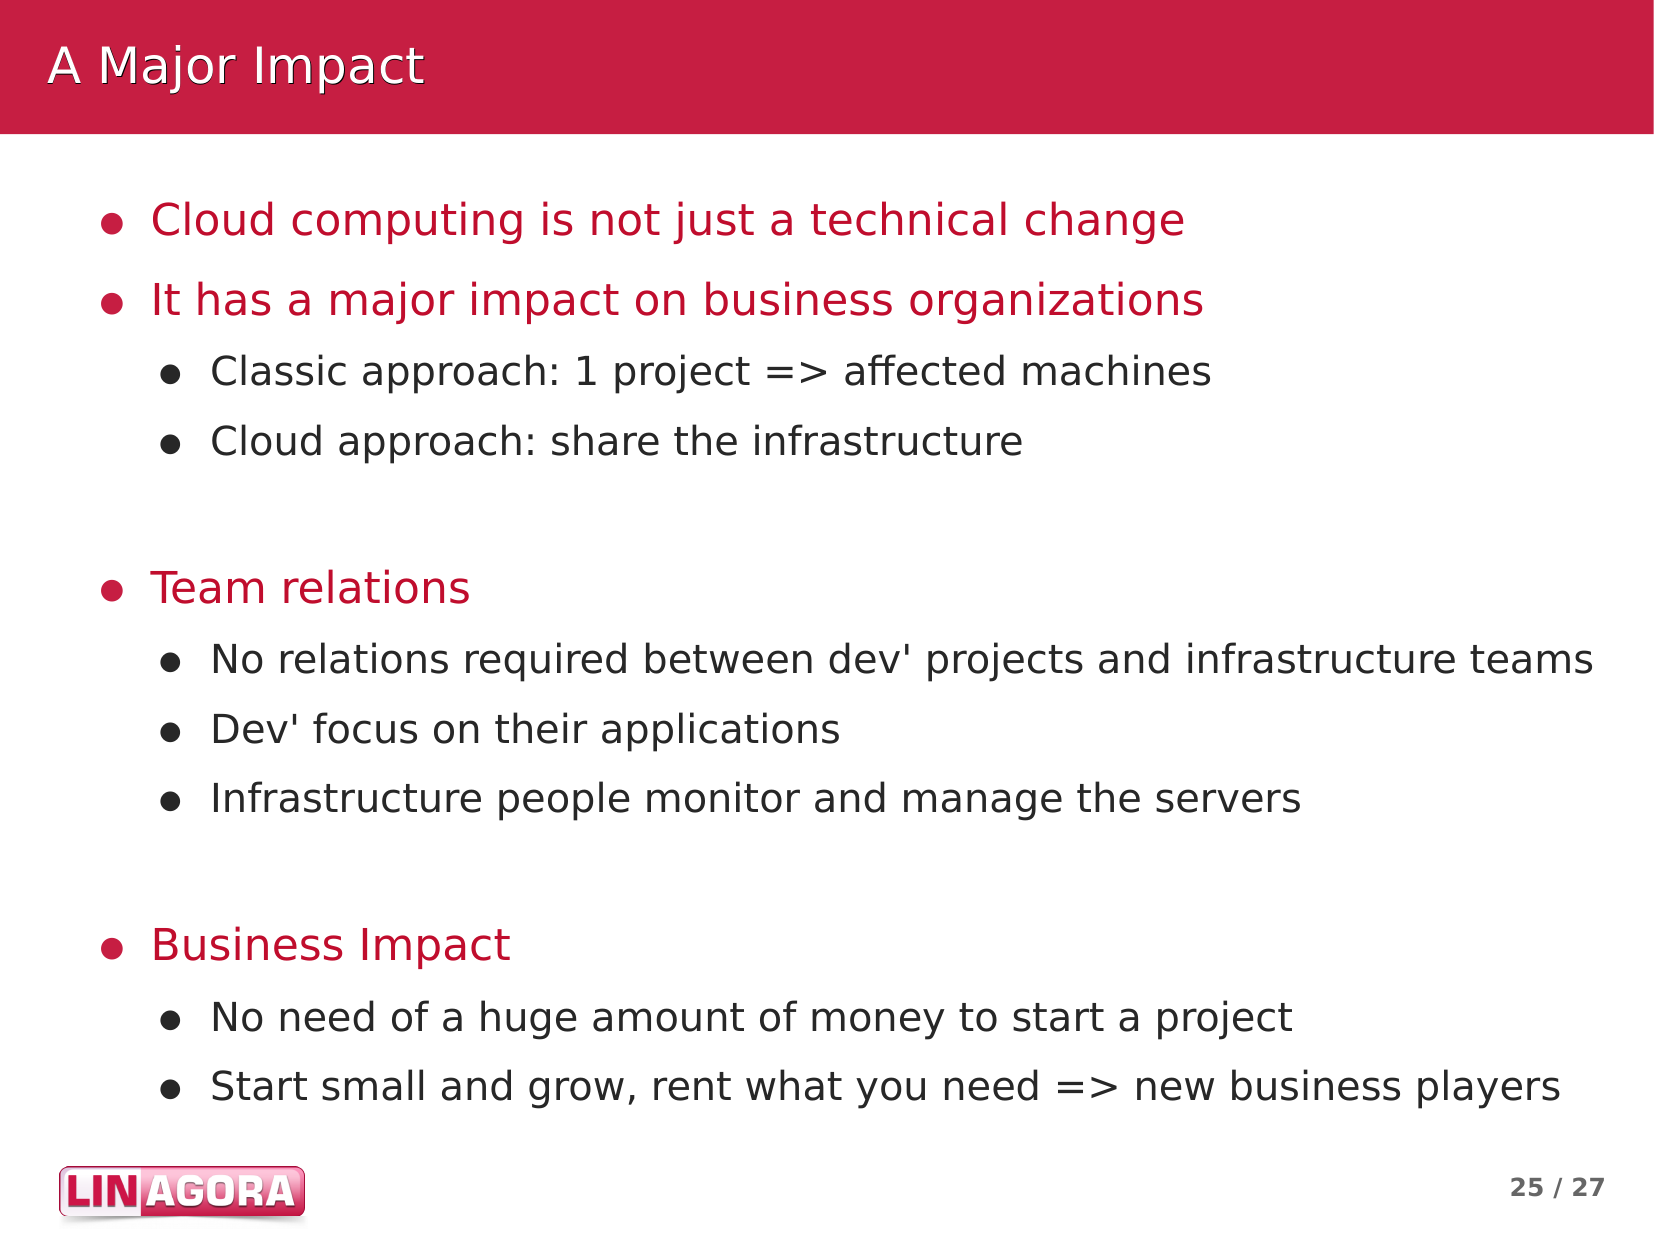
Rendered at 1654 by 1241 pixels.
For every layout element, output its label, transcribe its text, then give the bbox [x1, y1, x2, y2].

title A Major Impact [47, 7, 1624, 126]
list Cloud computing is not just a technical change It has a major impact on business organizations Classic approach: 1 project => affected machines Cloud approach: share the infrastructure Team relations No relations required between dev' projects and infrastructure teams Dev' focus on their applications Infrastructure people monitor and manage the servers Business Impact No need of a huge amount of money to start a project Start small and grow, rent what you need => new business players [82, 194, 1630, 1123]
picture [59, 1166, 308, 1229]
